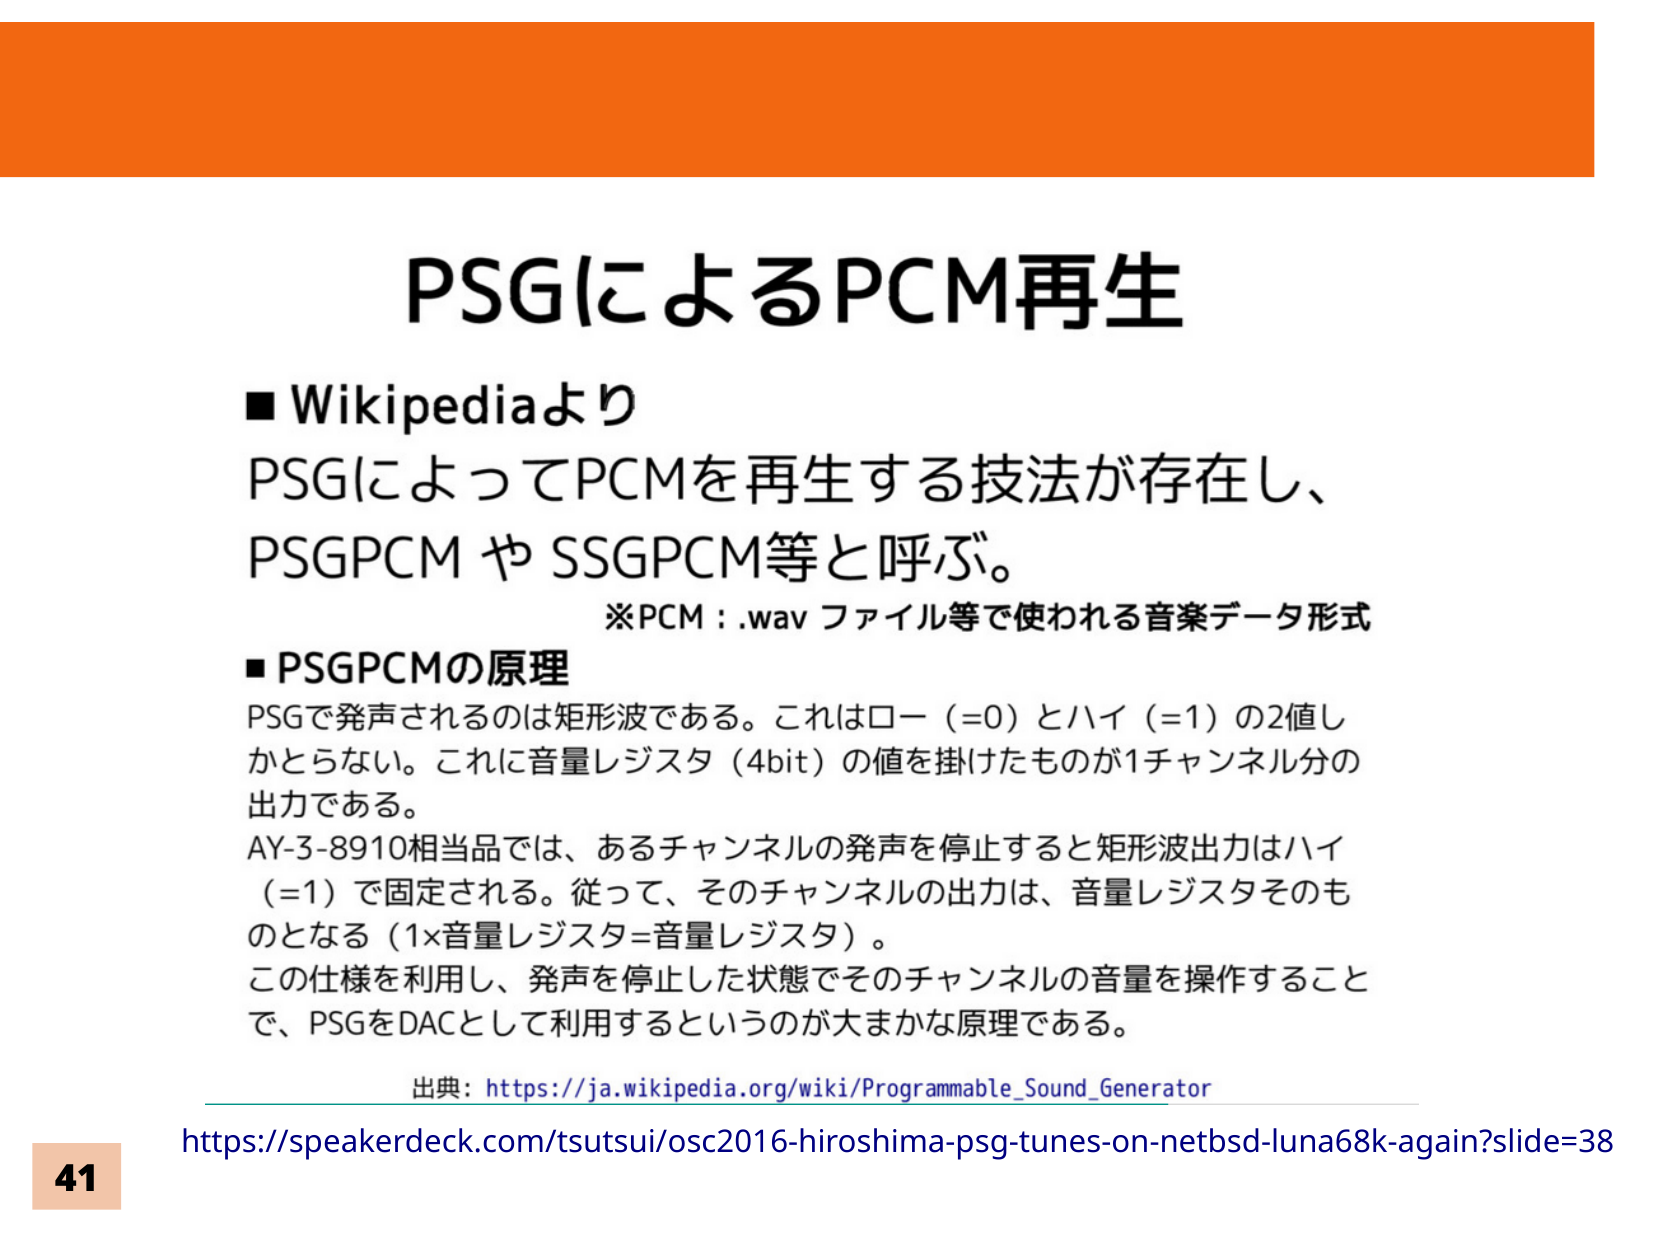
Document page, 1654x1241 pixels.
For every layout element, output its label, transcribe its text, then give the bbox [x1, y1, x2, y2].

text_box https://speakerdeck.com/tsutsui/osc2016-hiroshima-psg-tunes-on-netbsd-luna68k-again?slide=38 [0, 1111, 1632, 1182]
picture [205, 201, 1419, 1105]
